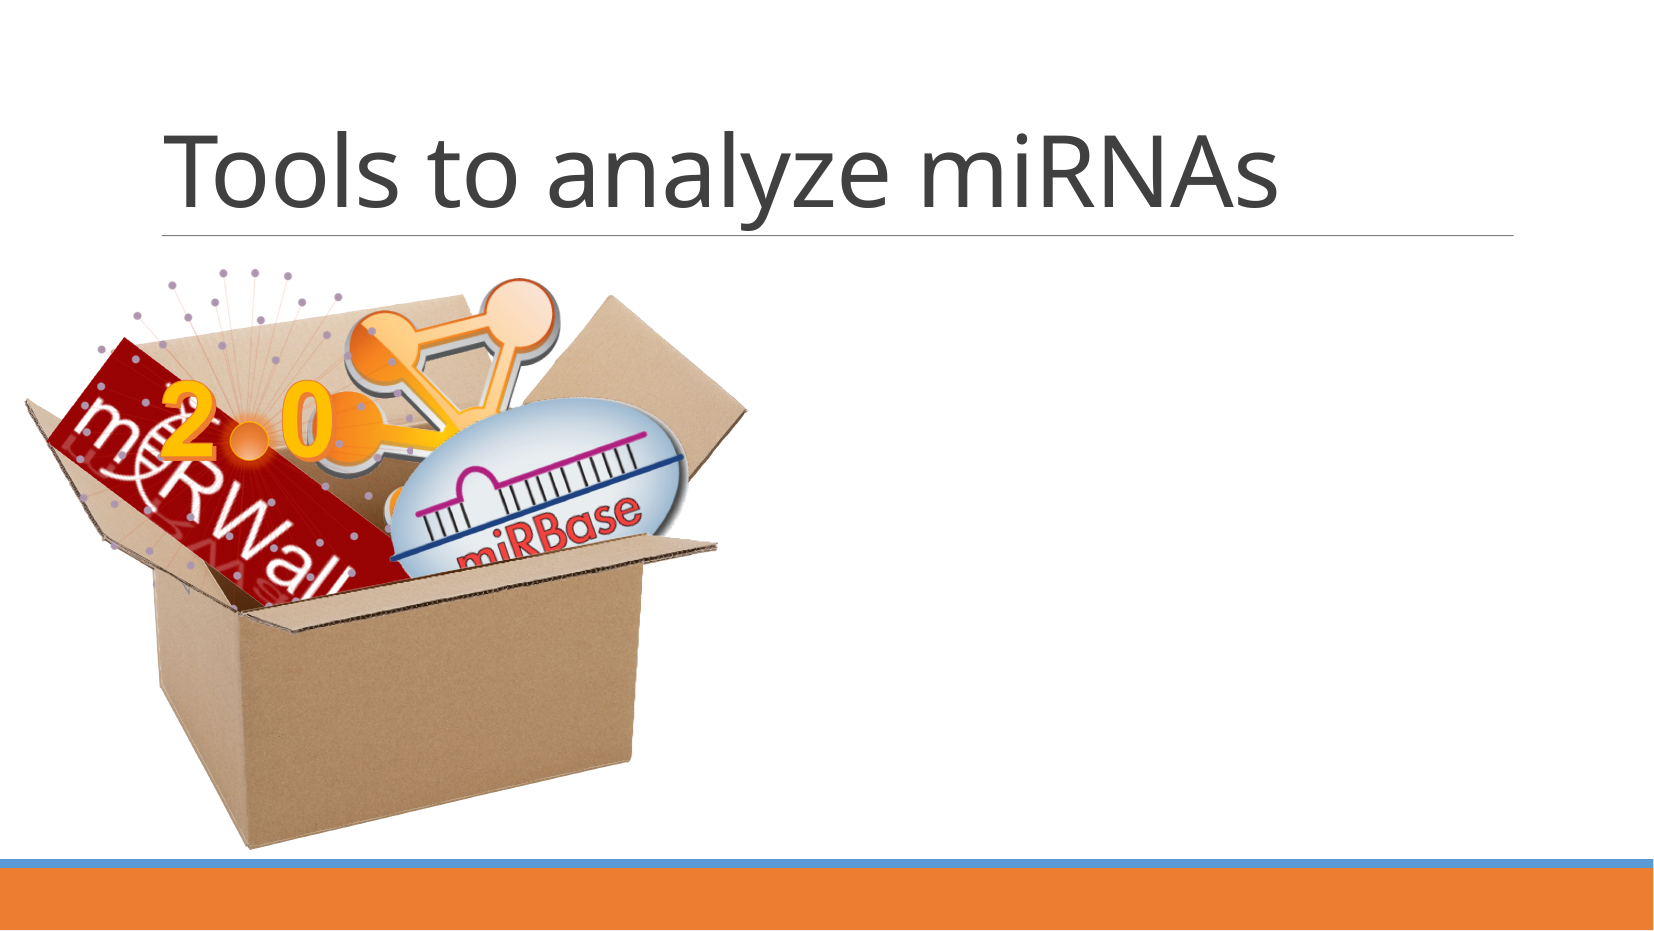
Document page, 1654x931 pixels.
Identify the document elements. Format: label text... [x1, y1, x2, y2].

text_box [26, 395, 729, 847]
title Tools to analyze miRNAs [148, 38, 1513, 236]
picture [24, 268, 748, 850]
